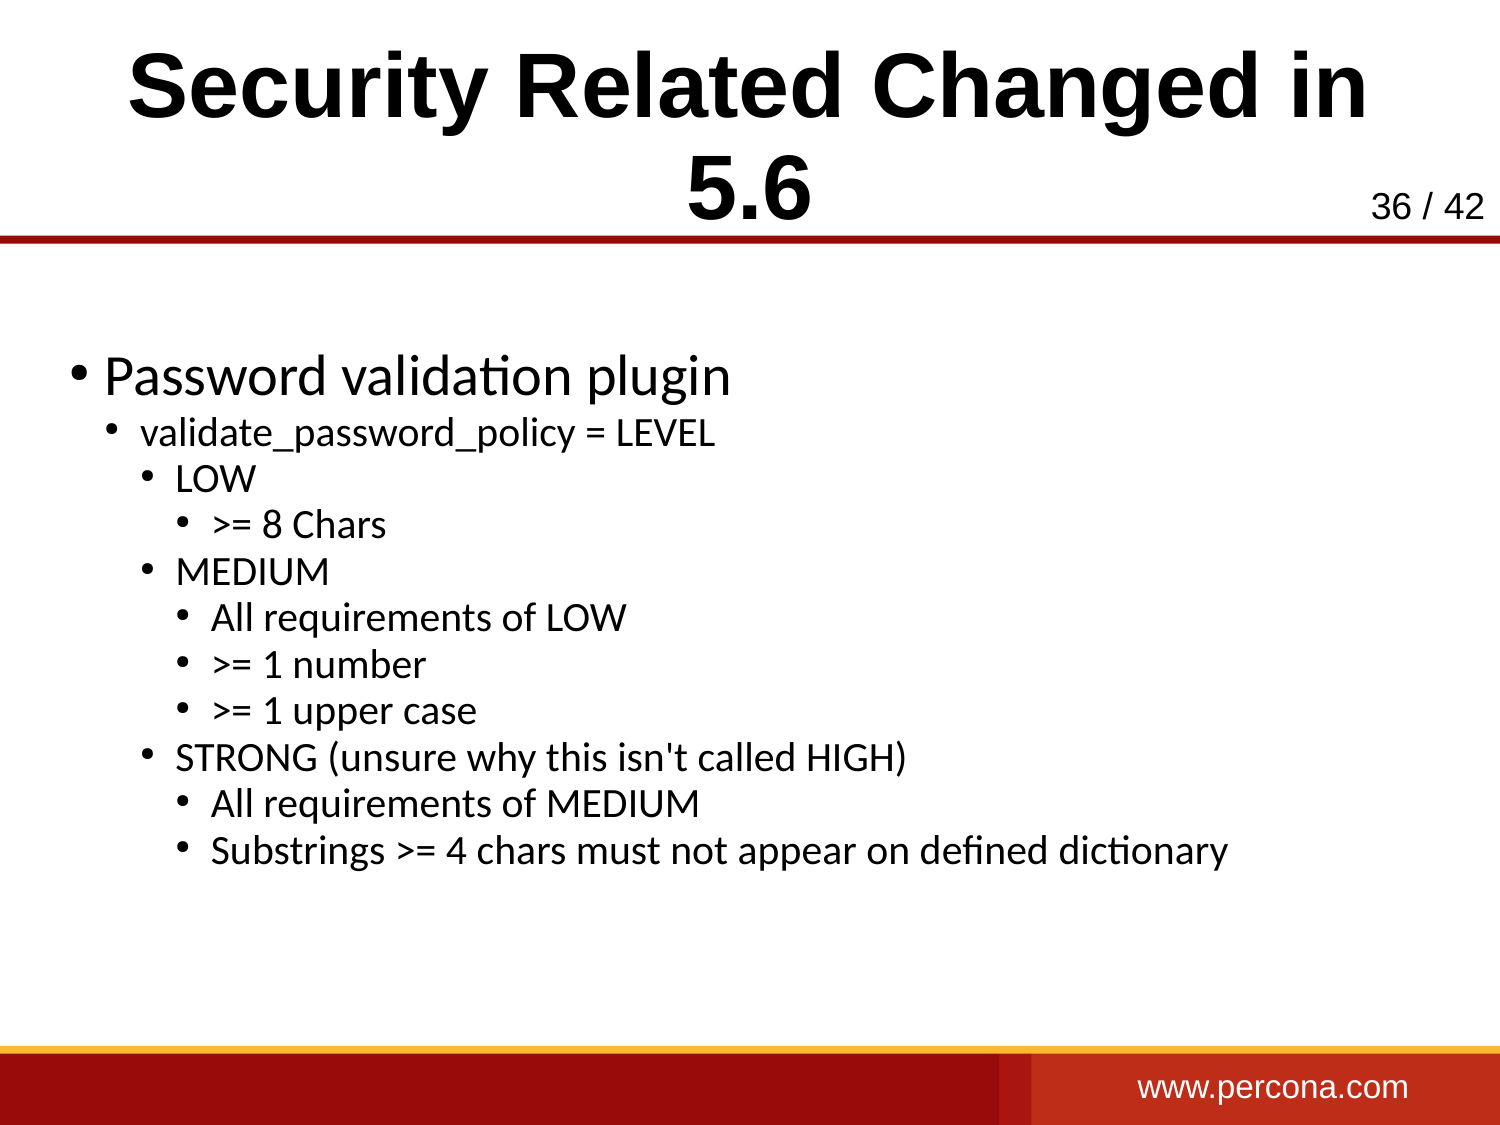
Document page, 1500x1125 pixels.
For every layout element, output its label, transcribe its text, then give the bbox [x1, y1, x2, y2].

text_box Security Related Changed in 5.6 [75, 44, 1425, 232]
text_box Password validation plugin validate_password_policy = LEVEL LOW >= 8 Chars MEDIUM All requirements of LOW >= 1 number >= 1 upper case STRONG (unsure why this isn't called HIGH) All requirements of MEDIUM Substrings >= 4 chars must not appear on defined dictionary [69, 269, 1419, 1012]
